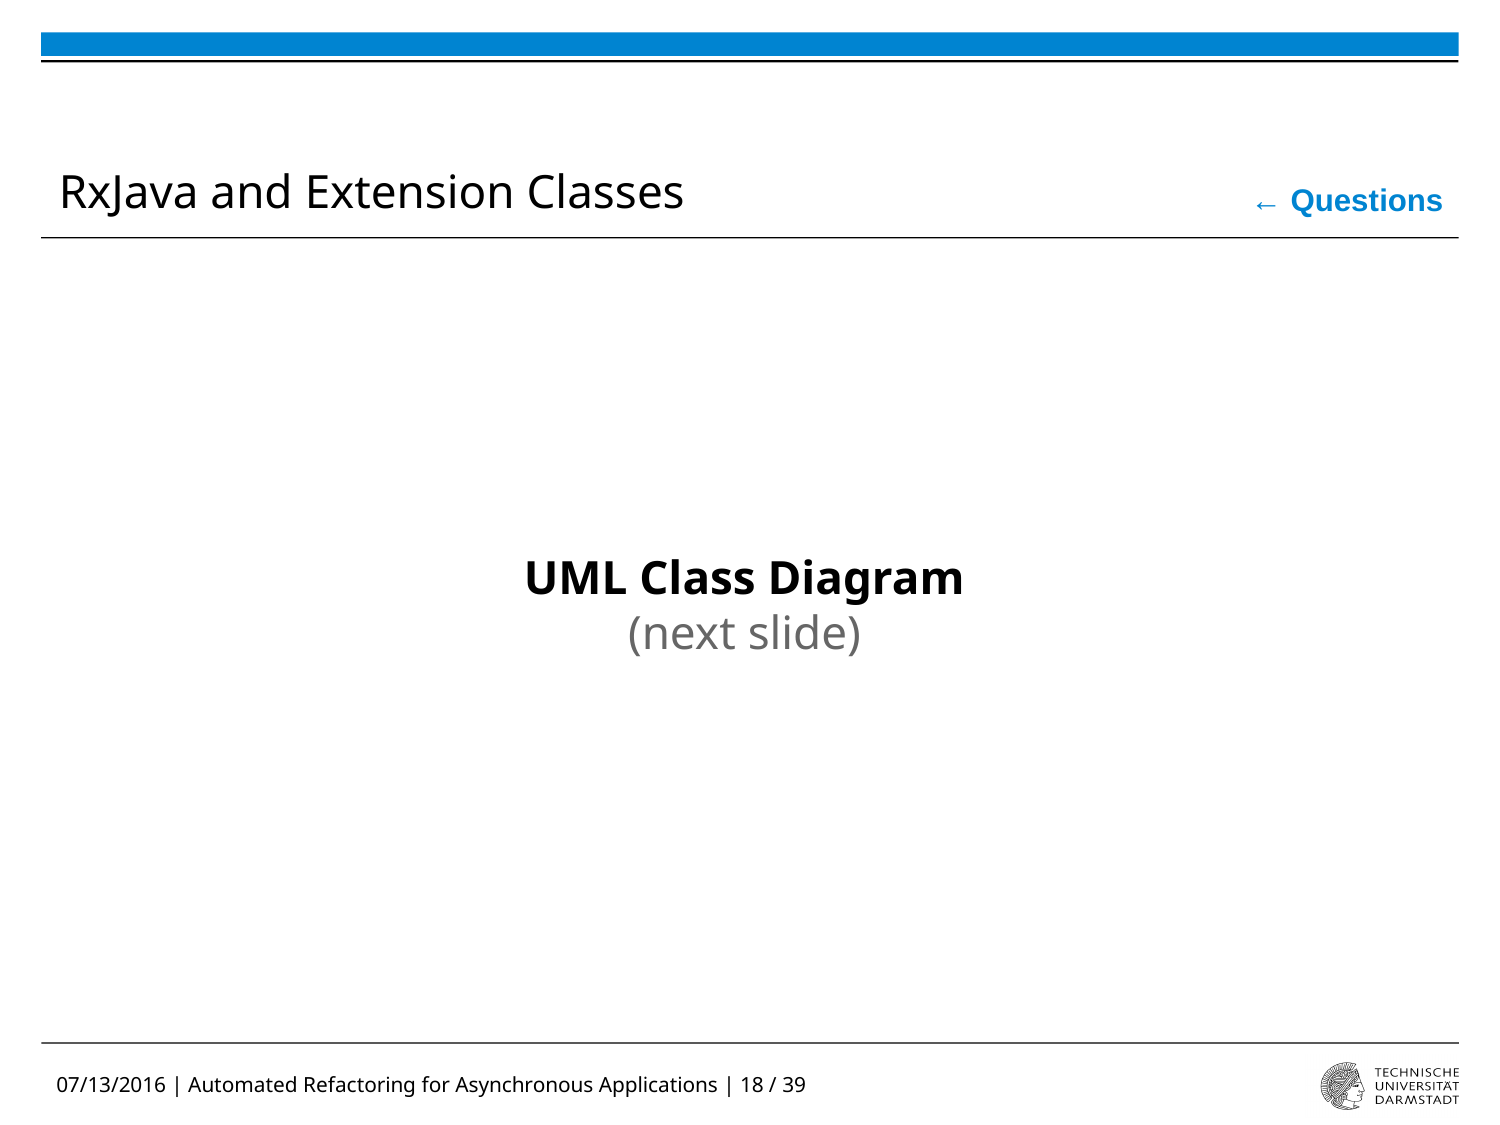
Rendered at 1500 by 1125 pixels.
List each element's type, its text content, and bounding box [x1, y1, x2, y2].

picture [1305, 1054, 1459, 1118]
text_box RxJava and Extension Classes [58, 80, 1149, 218]
text_box ← Questions [1215, 164, 1444, 218]
text_box UML Class Diagram (next slide) [199, 534, 1290, 673]
